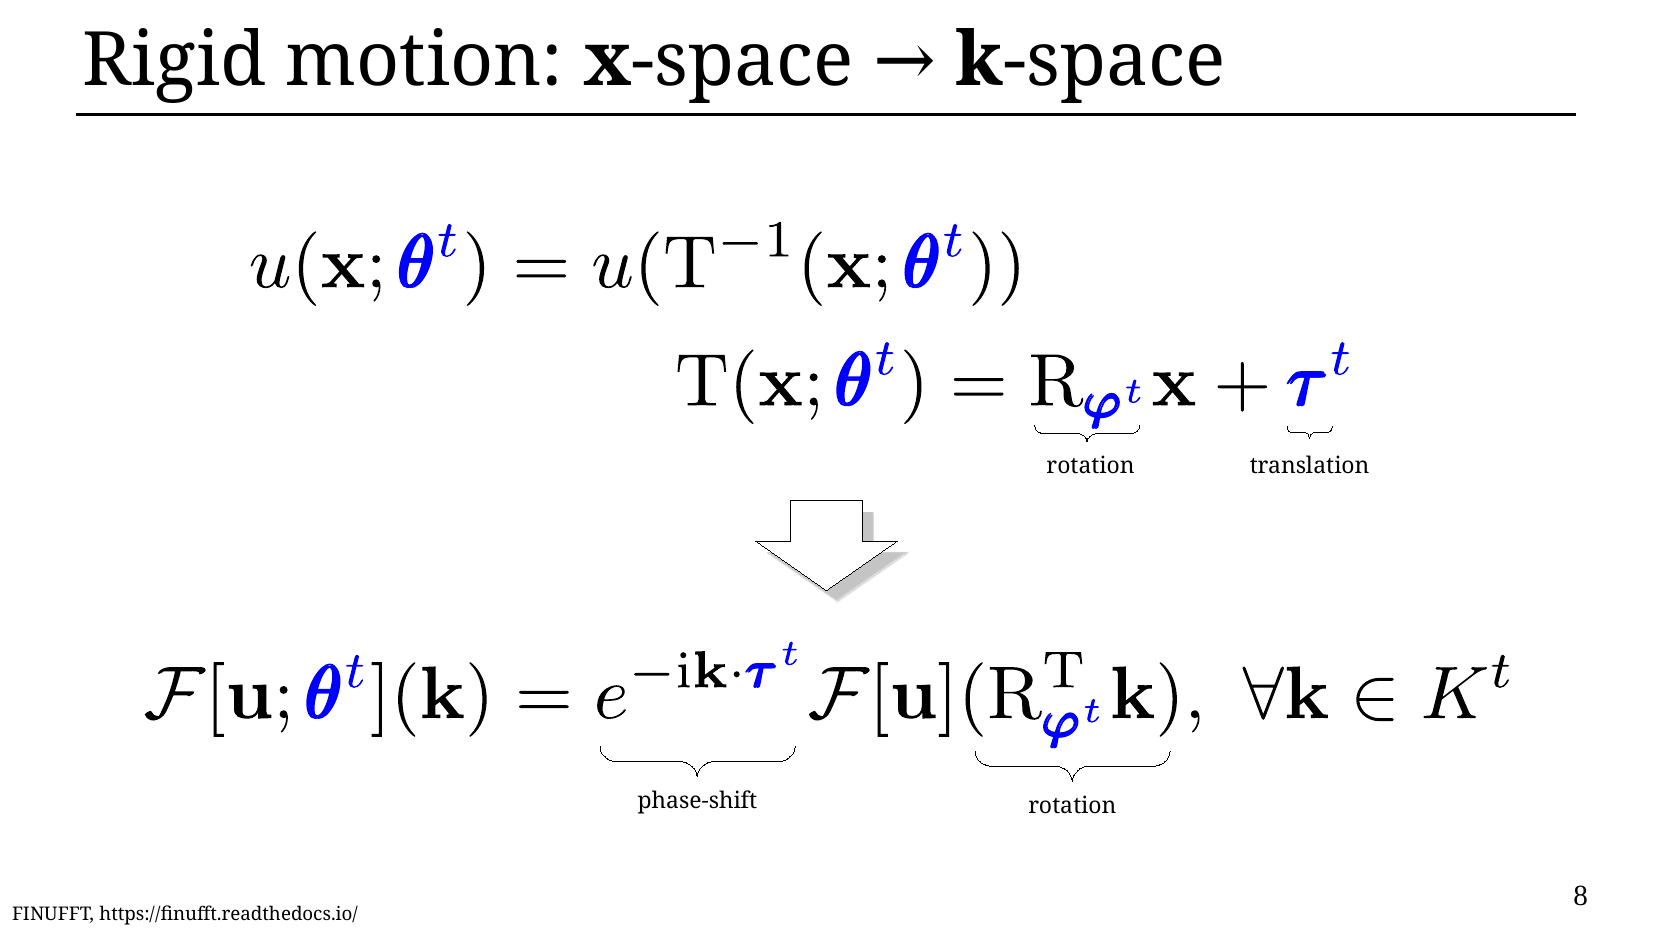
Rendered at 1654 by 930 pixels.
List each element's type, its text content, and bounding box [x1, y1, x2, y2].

text_box phase-shift [600, 776, 796, 819]
picture [245, 219, 1022, 309]
text_box rotation [975, 781, 1171, 823]
text_box FINUFFT, https://finufft.readthedocs.io/ [0, 892, 1528, 930]
title Rigid motion: x-space → k-space [82, 7, 1571, 105]
text_box translation [1212, 441, 1408, 484]
text_box rotation [1023, 441, 1159, 484]
text_box [755, 500, 898, 591]
picture [140, 638, 1513, 752]
picture [672, 339, 1352, 432]
